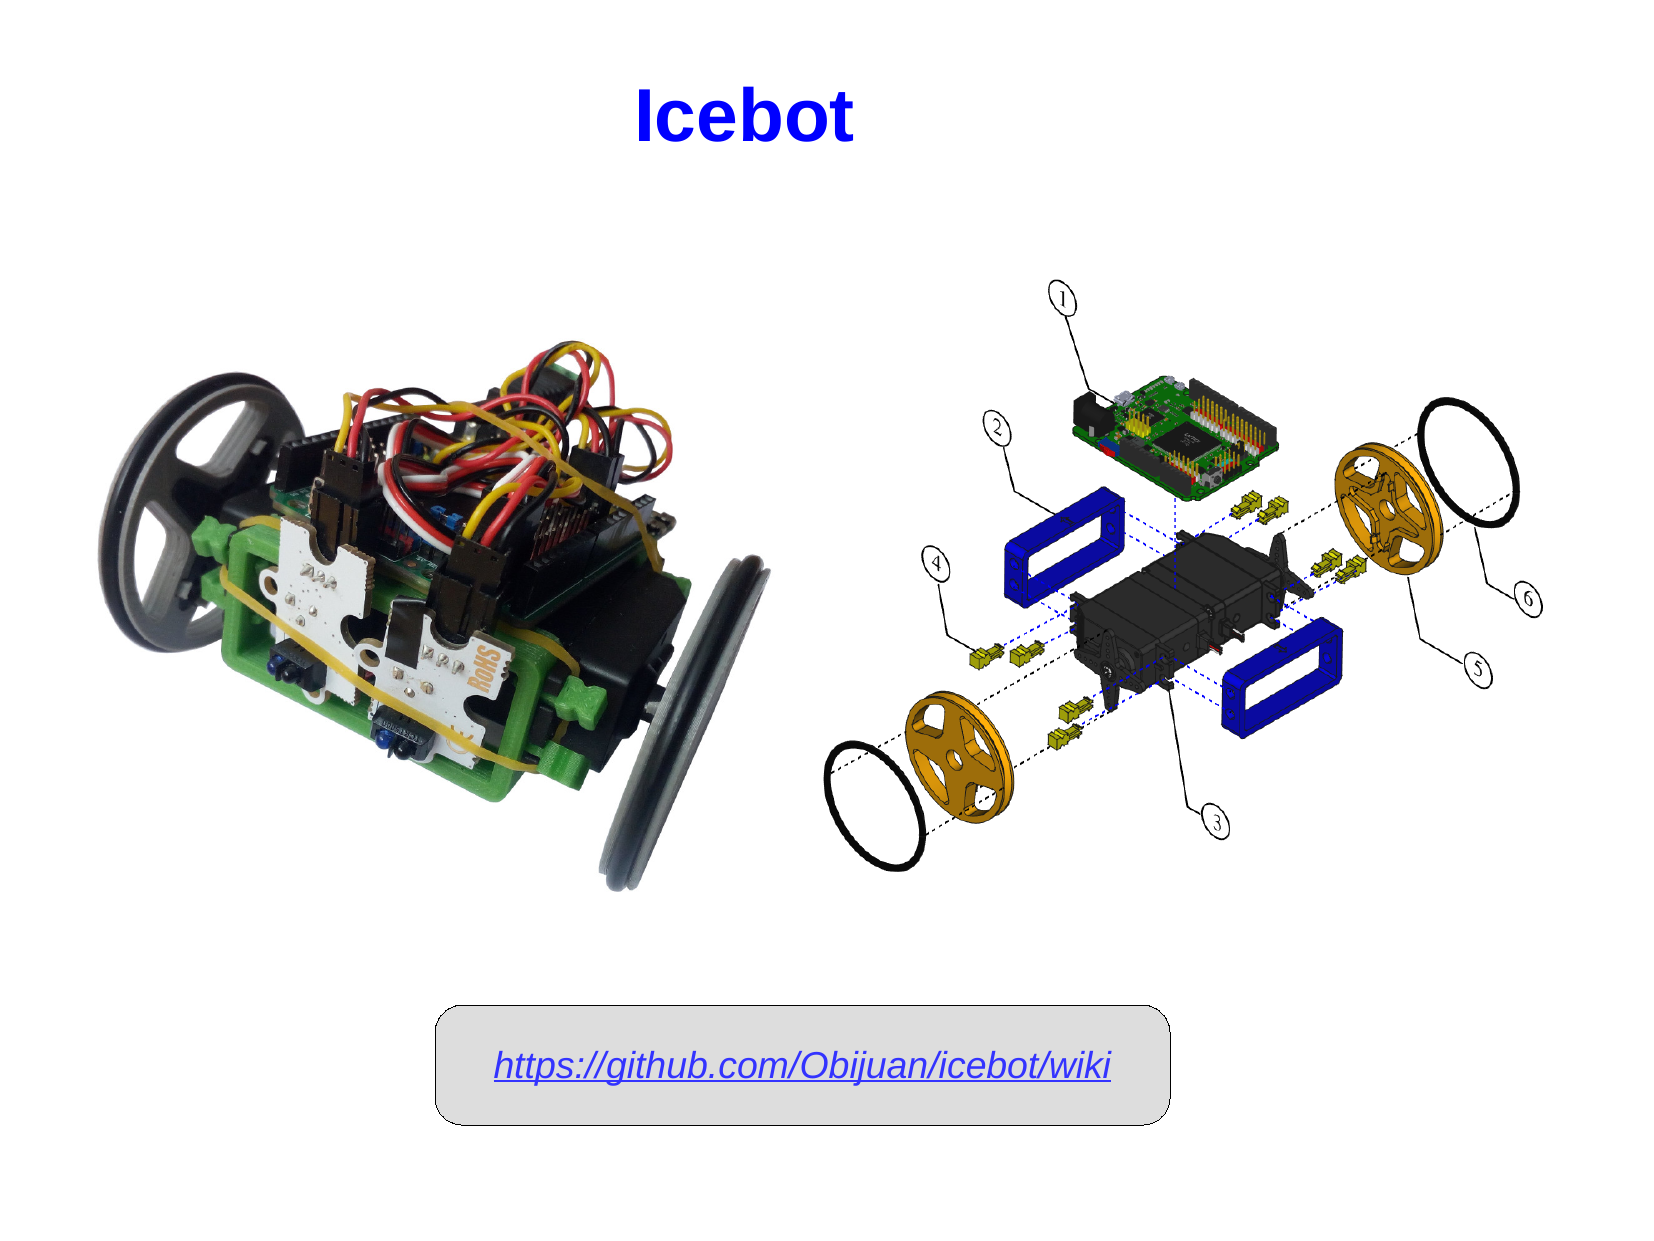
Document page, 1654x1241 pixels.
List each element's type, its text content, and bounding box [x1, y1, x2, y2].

text_box Icebot [330, 66, 1160, 166]
picture [60, 224, 1634, 937]
text_box https://github.com/Obijuan/icebot/wiki [435, 1005, 1171, 1126]
